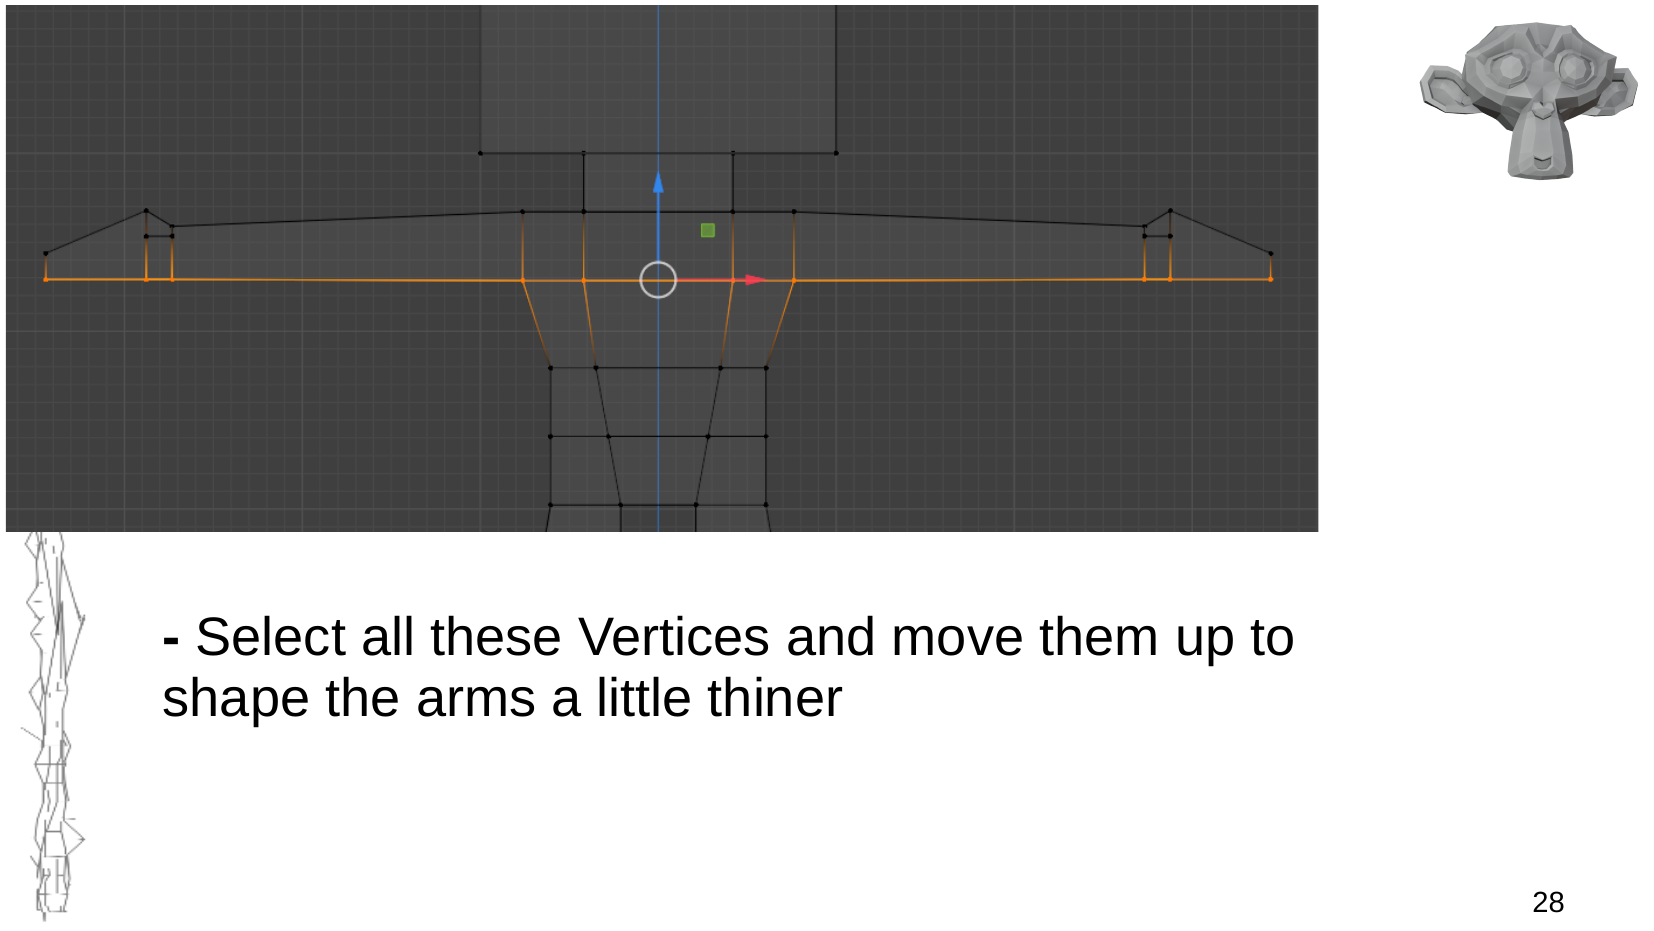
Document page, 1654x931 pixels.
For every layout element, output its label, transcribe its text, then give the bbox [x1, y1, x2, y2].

text_box - Select all these Vertices and move them up to shape the arms a little thiner [147, 599, 1329, 857]
picture [5, 5, 1319, 532]
picture [1411, 11, 1645, 189]
